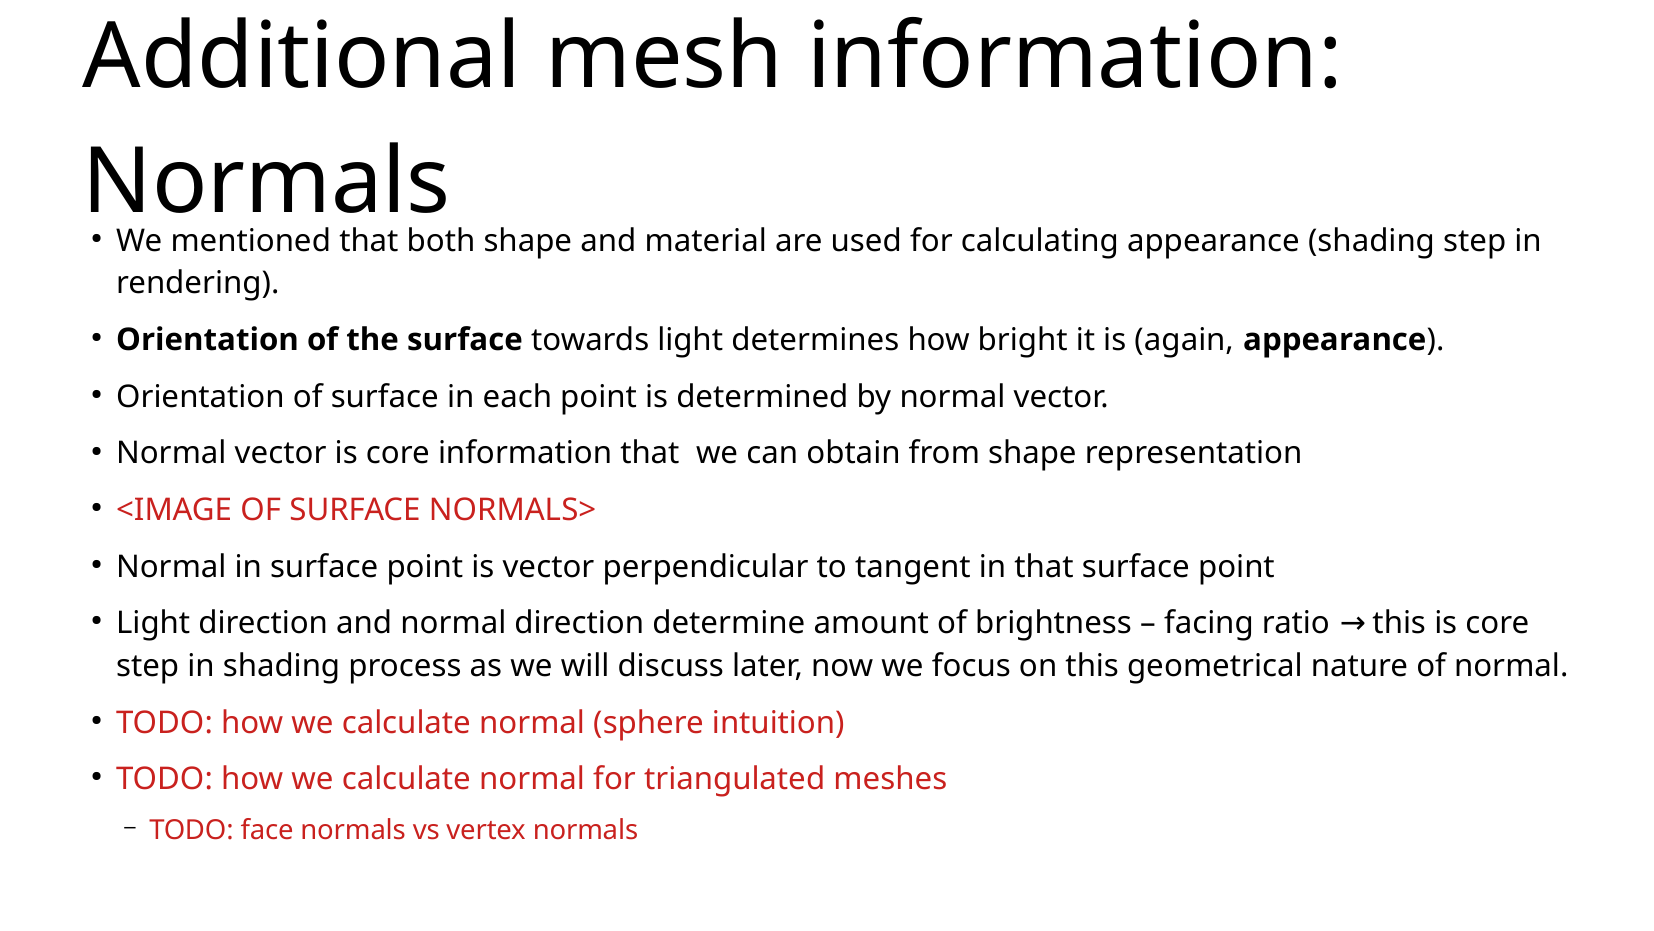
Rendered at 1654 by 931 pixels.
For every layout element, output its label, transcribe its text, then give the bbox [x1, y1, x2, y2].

list We mentioned that both shape and material are used for calculating appearance (shading step in rendering). Orientation of the surface towards light determines how bright it is (again, appearance). Orientation of surface in each point is determined by normal vector. Normal vector is core information that we can obtain from shape representation <IMAGE OF SURFACE NORMALS> Normal in surface point is vector perpendicular to tangent in that surface point Light direction and normal direction determine amount of brightness – facing ratio → this is core step in shading process as we will discuss later, now we focus on this geometrical nature of normal. TODO: how we calculate normal (sphere intuition) TODO: how we calculate normal for triangulated meshes TODO: face normals vs vertex normals [82, 217, 1571, 901]
title Additional mesh information: Normals [82, 37, 1571, 193]
